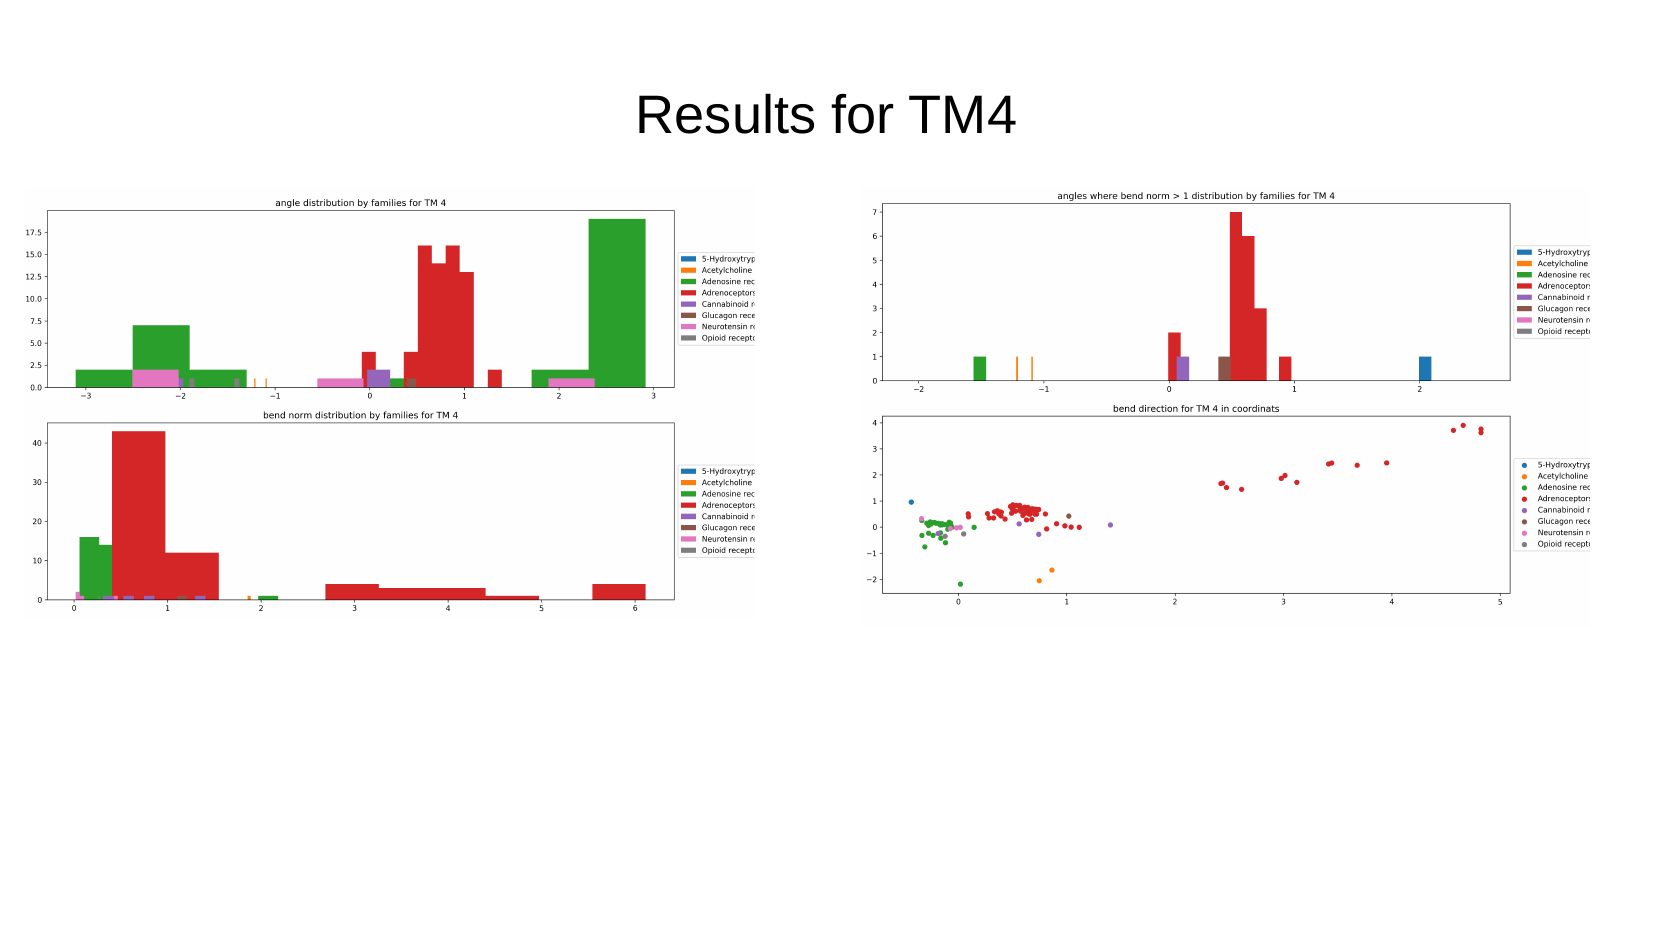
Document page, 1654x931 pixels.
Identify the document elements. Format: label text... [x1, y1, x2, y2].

title Results for TM4 [82, 37, 1571, 193]
picture [861, 186, 1591, 628]
picture [25, 186, 755, 618]
